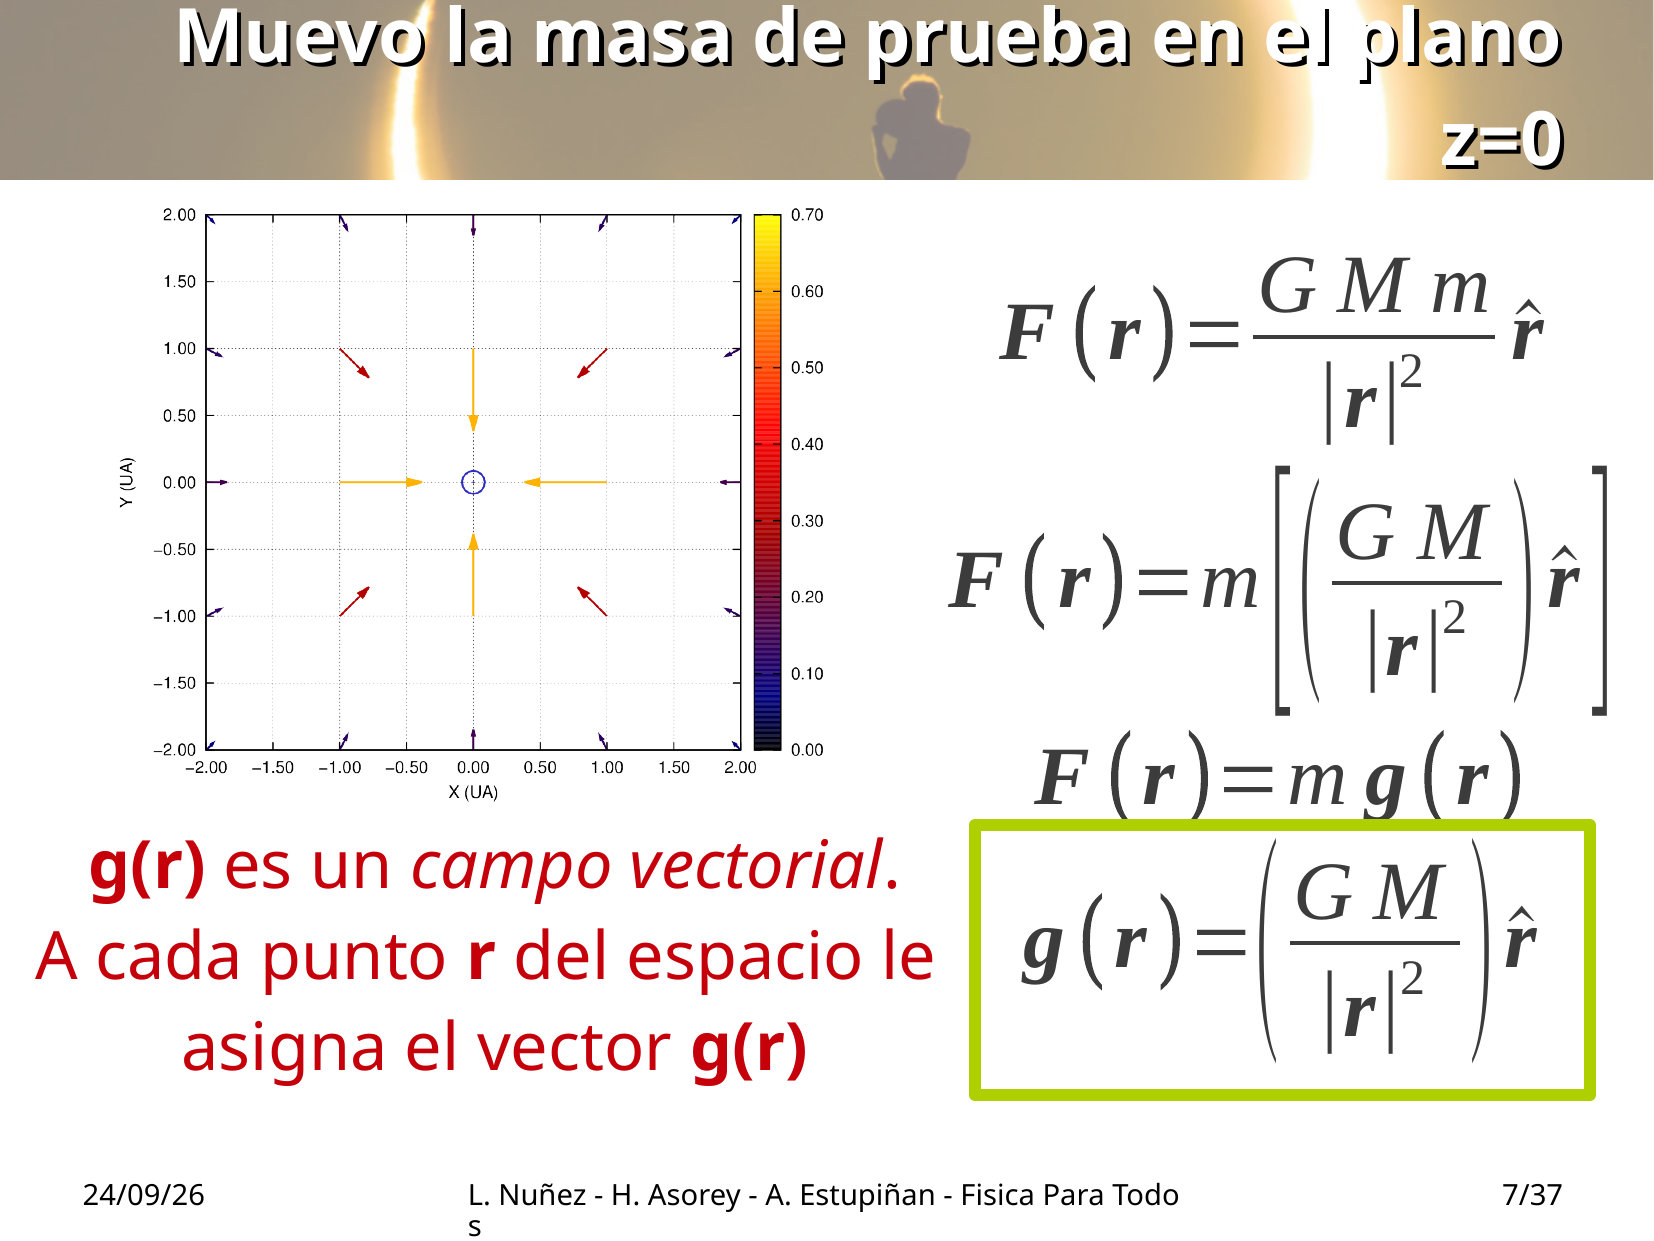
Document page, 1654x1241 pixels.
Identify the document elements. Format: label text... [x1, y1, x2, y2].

chart [939, 462, 1621, 1069]
chart [990, 238, 1555, 451]
chart [981, 831, 1584, 1069]
text_box g(r) es un campo vectorial. A cada punto r del espacio le asigna el vector g(r) [20, 810, 933, 1059]
picture [60, 194, 930, 804]
picture [0, 0, 1654, 180]
title Muevo la masa de prueba en el plano z=0 [75, 19, 1564, 151]
